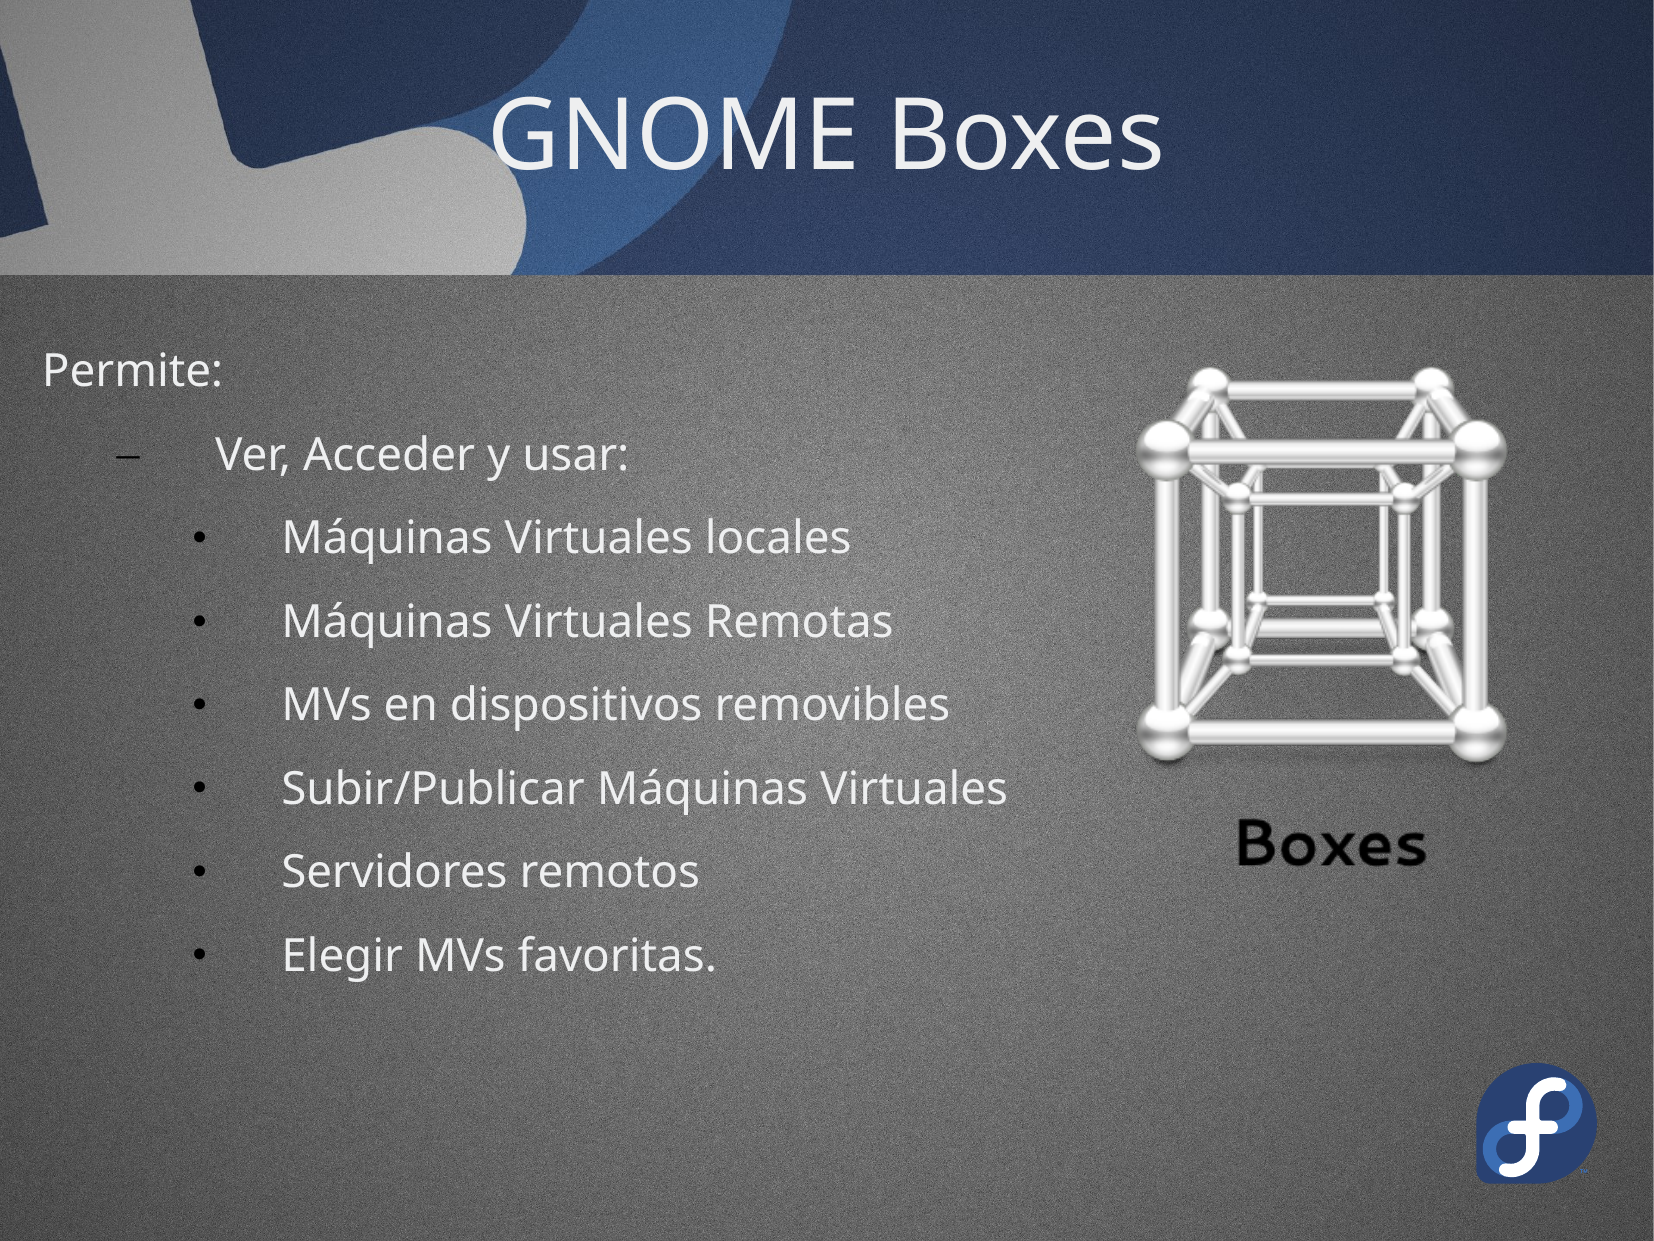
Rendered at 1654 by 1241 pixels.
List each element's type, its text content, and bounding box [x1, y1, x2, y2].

text_box Permite: Ver, Acceder y usar: Máquinas Virtuales locales Máquinas Virtuales Remotas MVs en dispositivos removibles Subir/Publicar Máquinas Virtuales Servidores remotos Elegir MVs favoritas. [23, 342, 1501, 1052]
text_box GNOME Boxes [88, 29, 1565, 237]
picture [0, 0, 1654, 1241]
